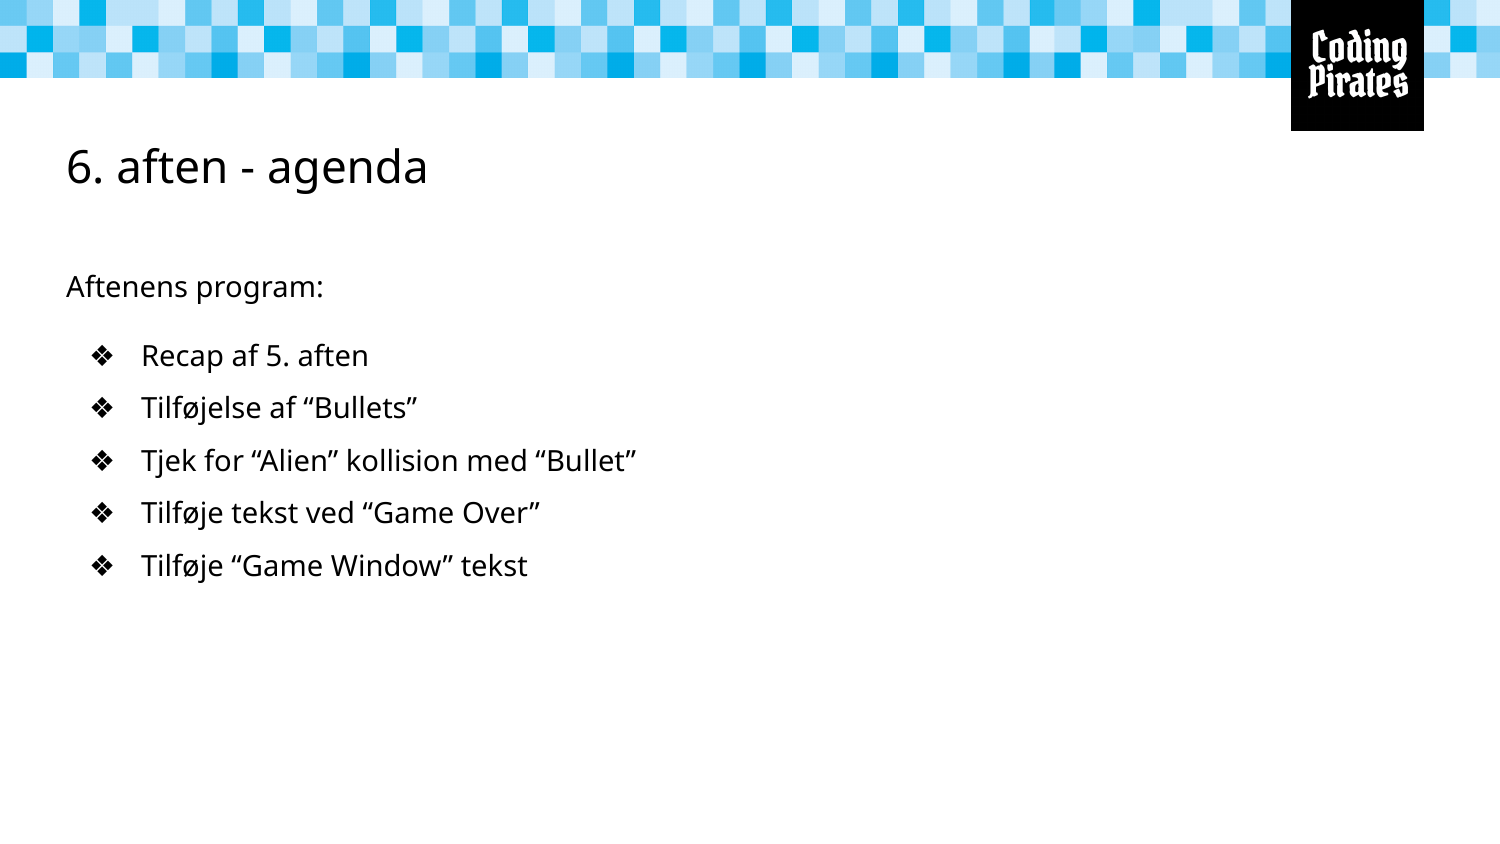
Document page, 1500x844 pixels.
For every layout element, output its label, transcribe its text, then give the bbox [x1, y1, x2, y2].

title 6. aften - agenda [51, 123, 1223, 217]
list Aftenens program: Recap af 5. aften Tilføjelse af “Bullets” Tjek for “Alien” kollision med “Bullet” Tilføje tekst ved “Game Over” Tilføje “Game Window” tekst [51, 235, 1449, 751]
picture [0, 0, 1056, 78]
picture [1291, 0, 1424, 131]
